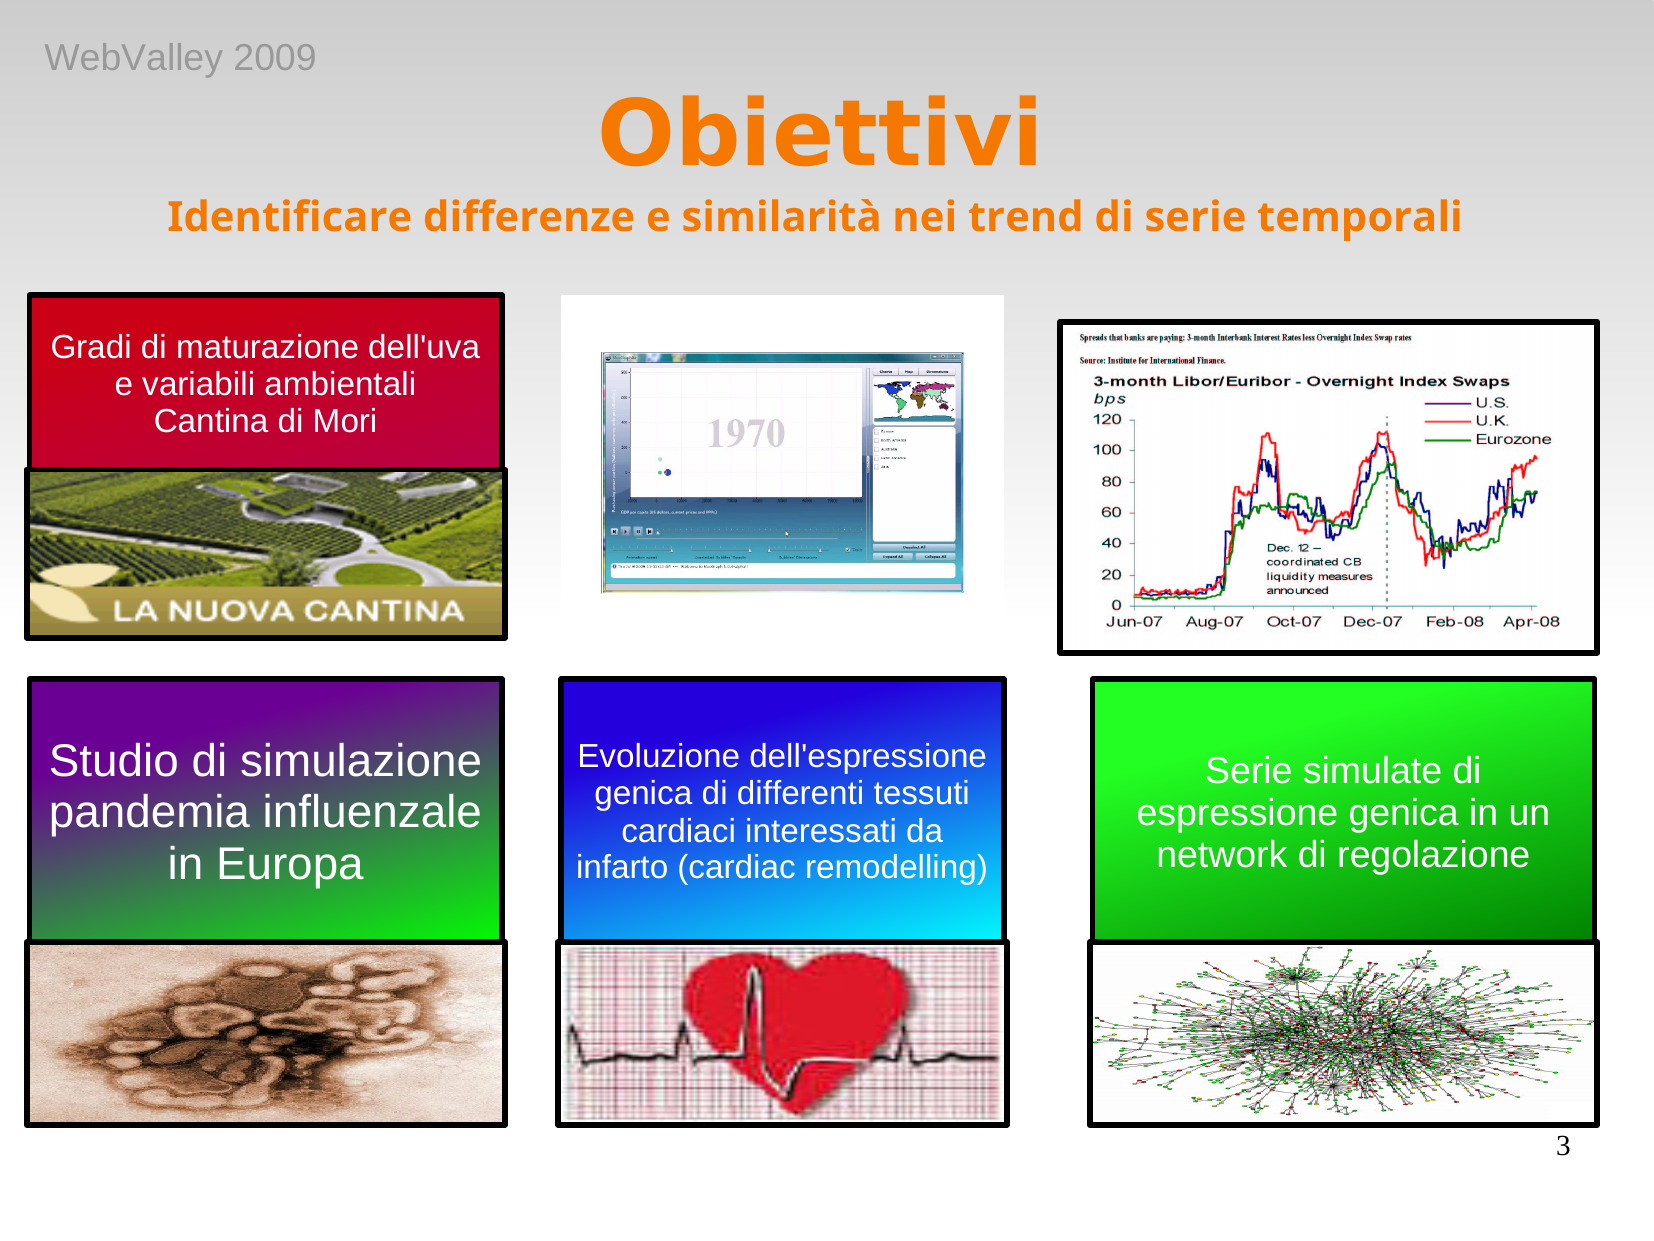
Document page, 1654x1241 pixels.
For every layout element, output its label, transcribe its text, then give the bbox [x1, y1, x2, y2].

picture [1062, 324, 1595, 650]
picture [29, 472, 502, 635]
picture [1092, 944, 1595, 1123]
text_box Serie simulate di espressione genica in un network di regolazione [1092, 679, 1595, 939]
text_box Gradi di maturazione dell'uva e variabili ambientali Cantina di Mori [29, 295, 502, 467]
text_box WebValley 2009 [29, 29, 355, 87]
text_box Studio di simulazione pandemia influenzale in Europa [29, 679, 502, 939]
picture [561, 295, 1004, 650]
text_box Evoluzione dell'espressione genica di differenti tessuti cardiaci interessati da infarto (cardiac remodelling) [561, 679, 1004, 939]
picture [29, 944, 502, 1123]
title Obiettivi Identificare differenze e similarità nei trend di serie temporali [76, 58, 1565, 266]
picture [561, 944, 1004, 1123]
